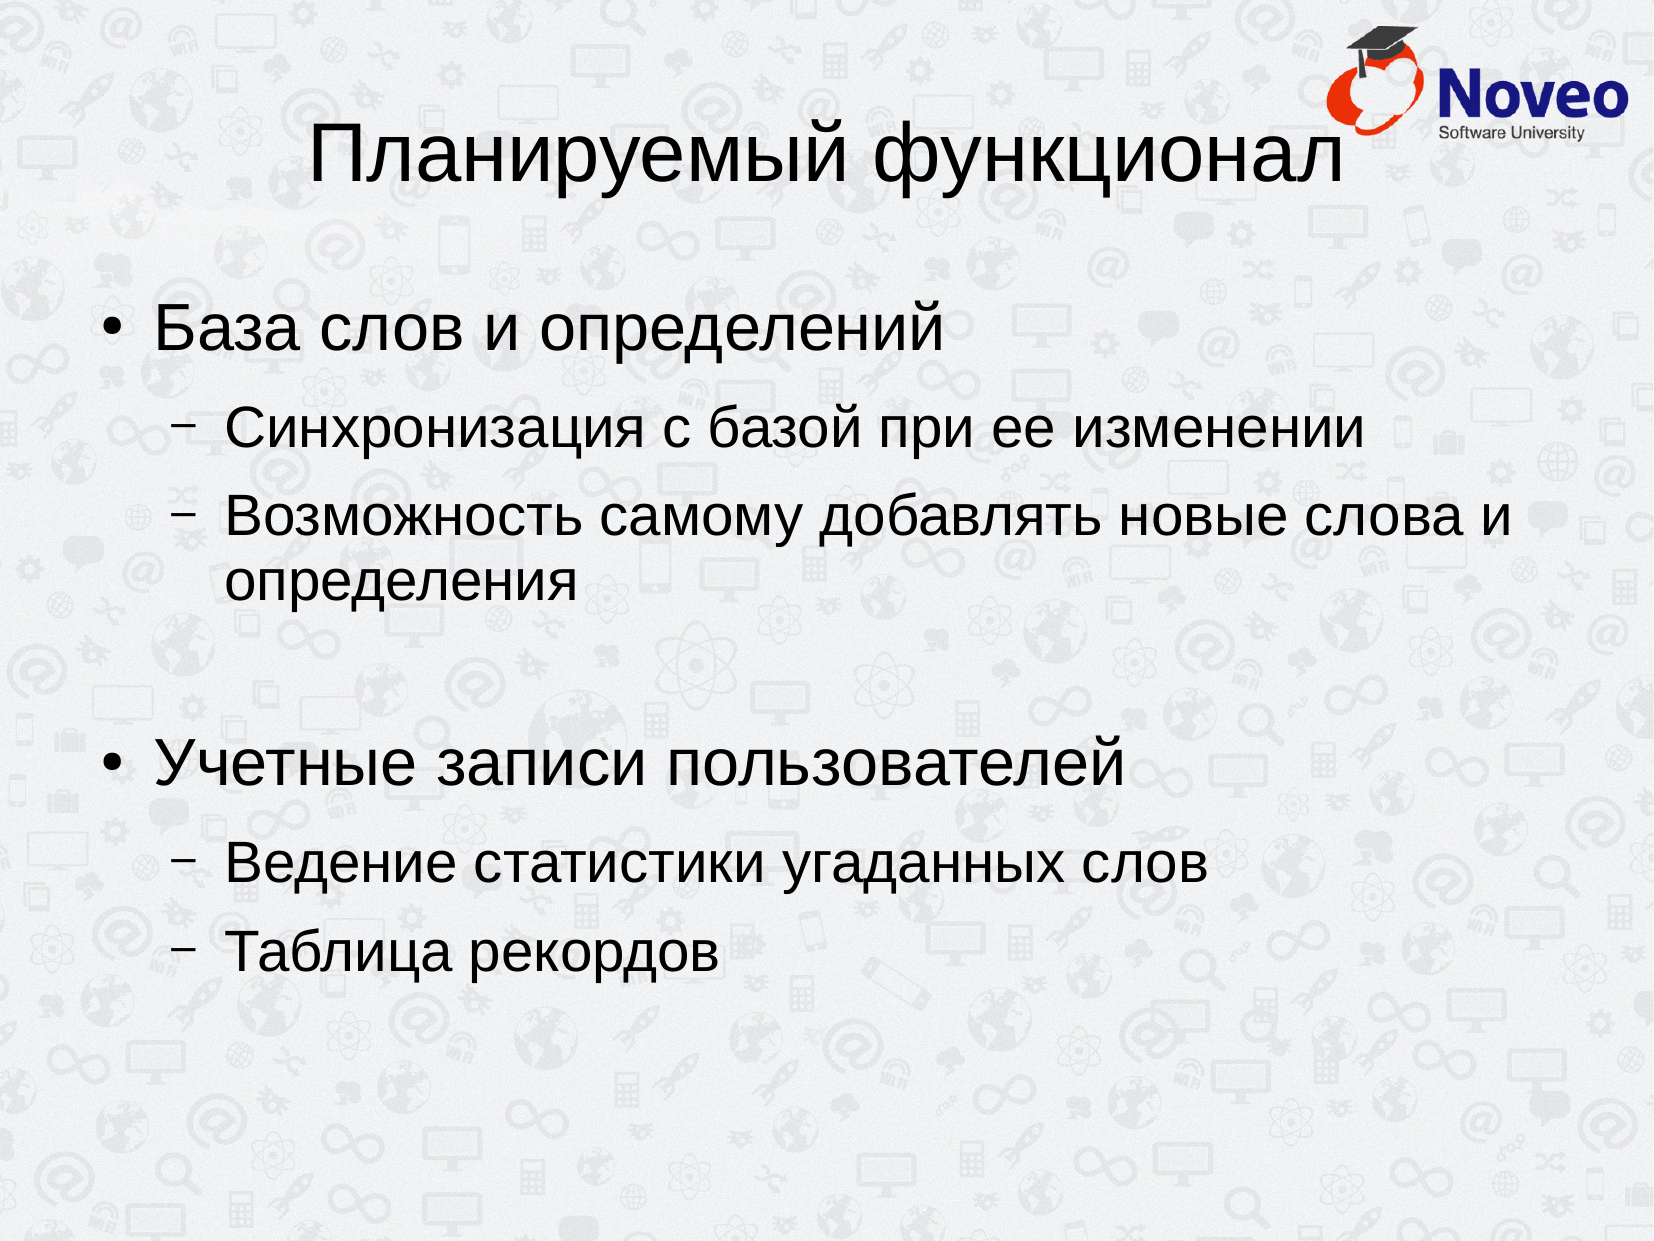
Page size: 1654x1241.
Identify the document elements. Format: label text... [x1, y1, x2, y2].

title Планируемый функционал [82, 49, 1571, 257]
list База слов и определений Синхронизация с базой при ее изменении Возможность самому добавлять новые слова и определения Учетные записи пользователей Ведение статистики угаданных слов Таблица рекордов [82, 290, 1571, 1010]
picture [0, 0, 1654, 1241]
